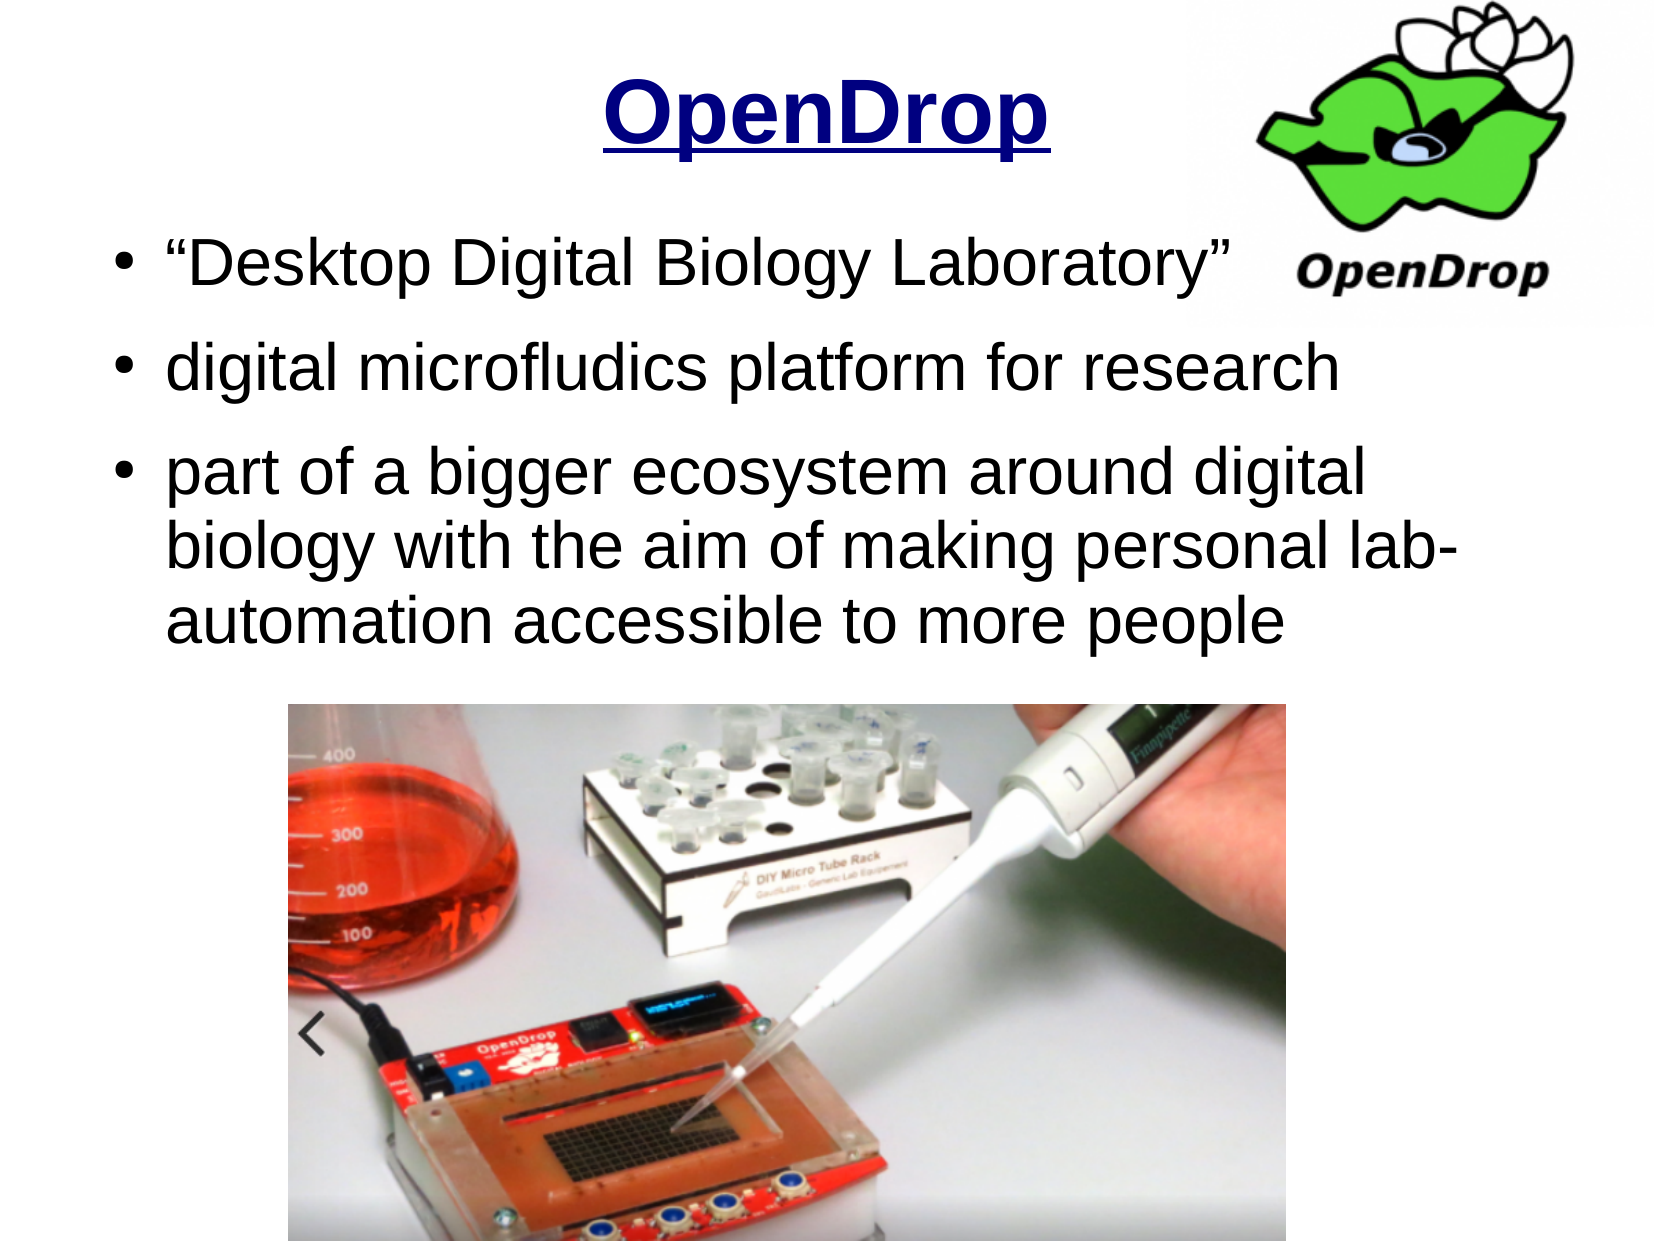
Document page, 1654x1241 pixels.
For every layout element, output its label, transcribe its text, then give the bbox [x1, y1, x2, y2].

title OpenDrop [82, 8, 1571, 216]
picture [288, 704, 1286, 1241]
picture [1186, 0, 1654, 328]
list “Desktop Digital Biology Laboratory” digital microfludics platform for research part of a bigger ecosystem around digital biology with the aim of making personal lab-automation accessible to more people [94, 225, 1583, 945]
